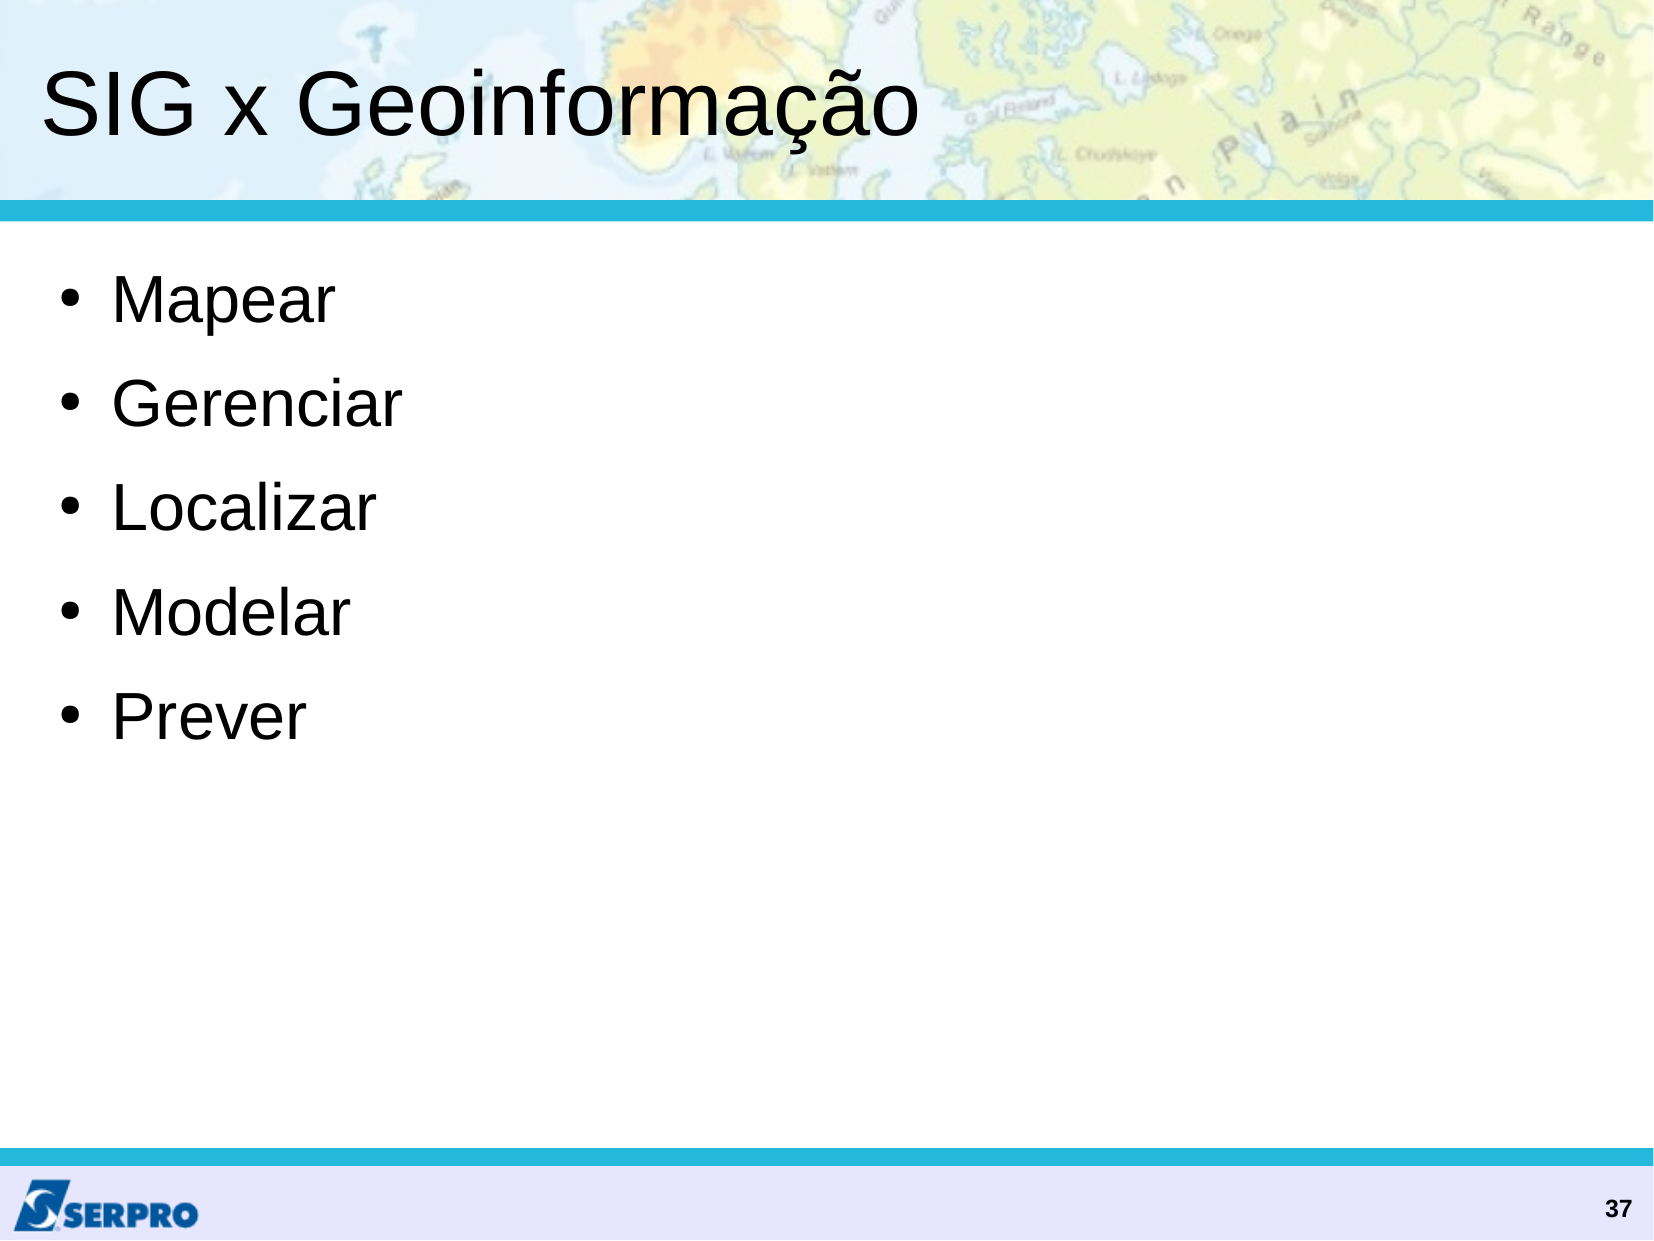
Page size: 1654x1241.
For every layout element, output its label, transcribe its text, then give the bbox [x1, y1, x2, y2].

picture [10, 1177, 201, 1235]
title SIG x Geoinformação [40, 49, 1614, 159]
list Mapear Gerenciar Localizar Modelar Prever [40, 261, 1616, 1081]
